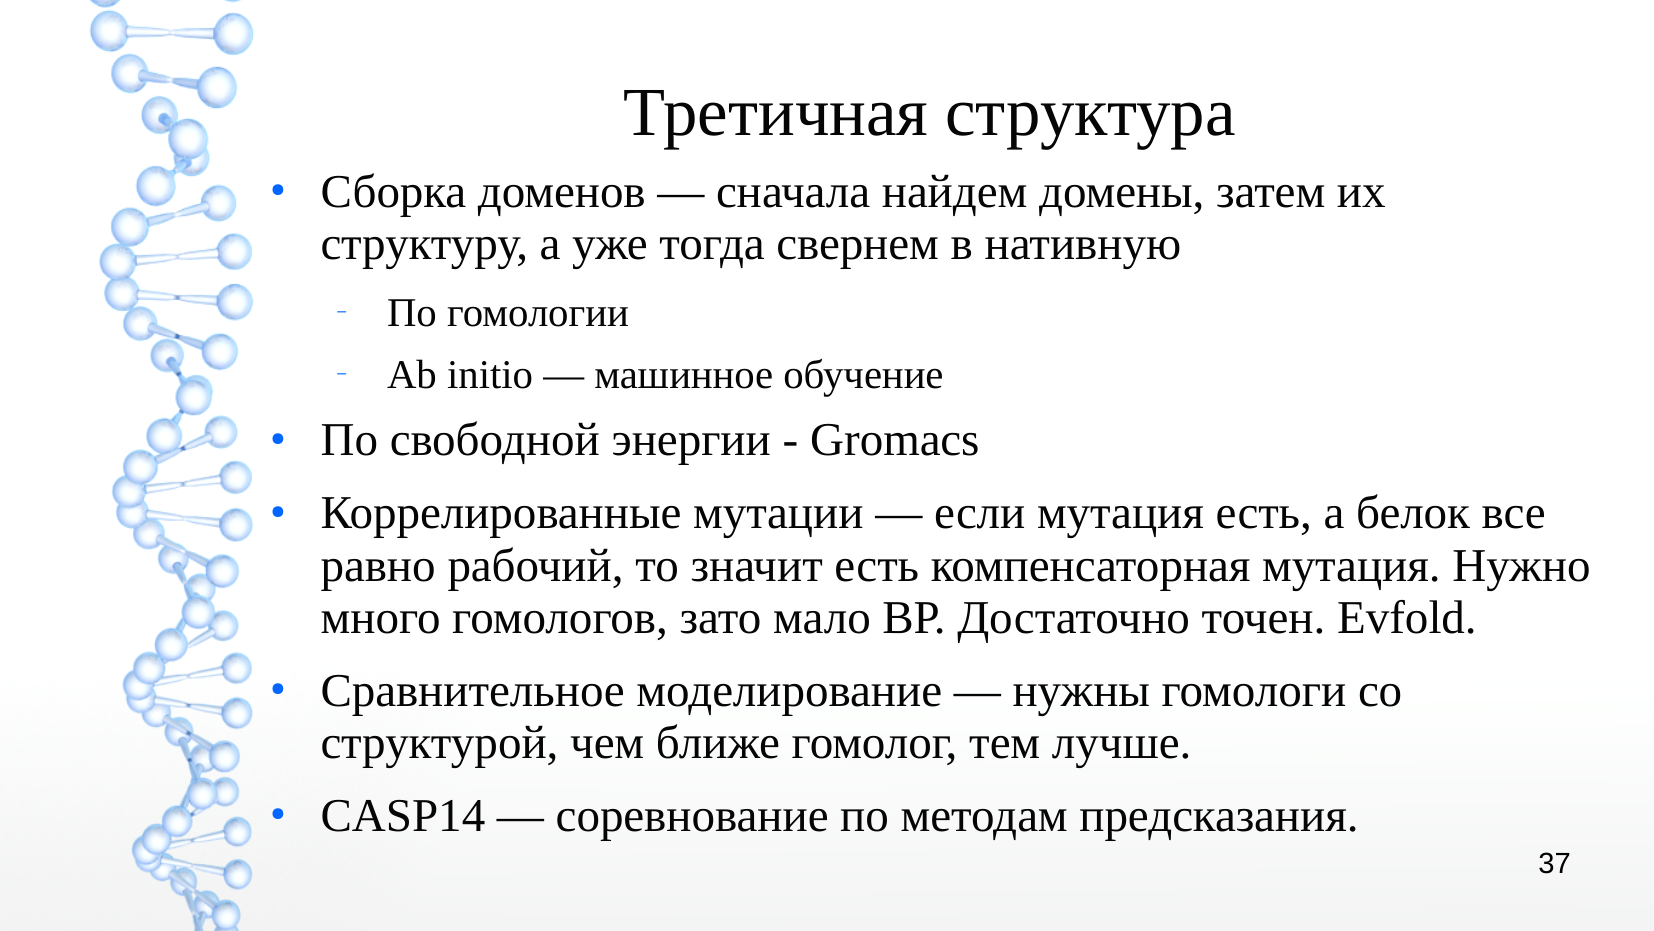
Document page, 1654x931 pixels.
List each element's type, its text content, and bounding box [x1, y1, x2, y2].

list Сборка доменов — сначала найдем домены, затем их структуру, а уже тогда свернем в нативную По гомологии Ab initio — машинное обучение По свободной энергии - Gromacs Коррелированные мутации — если мутация есть, а белок все равно рабочий, то значит есть компенсаторная мутация. Нужно много гомологов, зато мало ВР. Достаточно точен. Evfold. Сравнительное моделирование — нужны гомологи со структурой, чем ближе гомолог, тем лучше. CASP14 — соревнование по методам предсказания. [253, 165, 1595, 851]
title Третичная структура [265, 35, 1595, 165]
picture [0, 0, 1654, 931]
